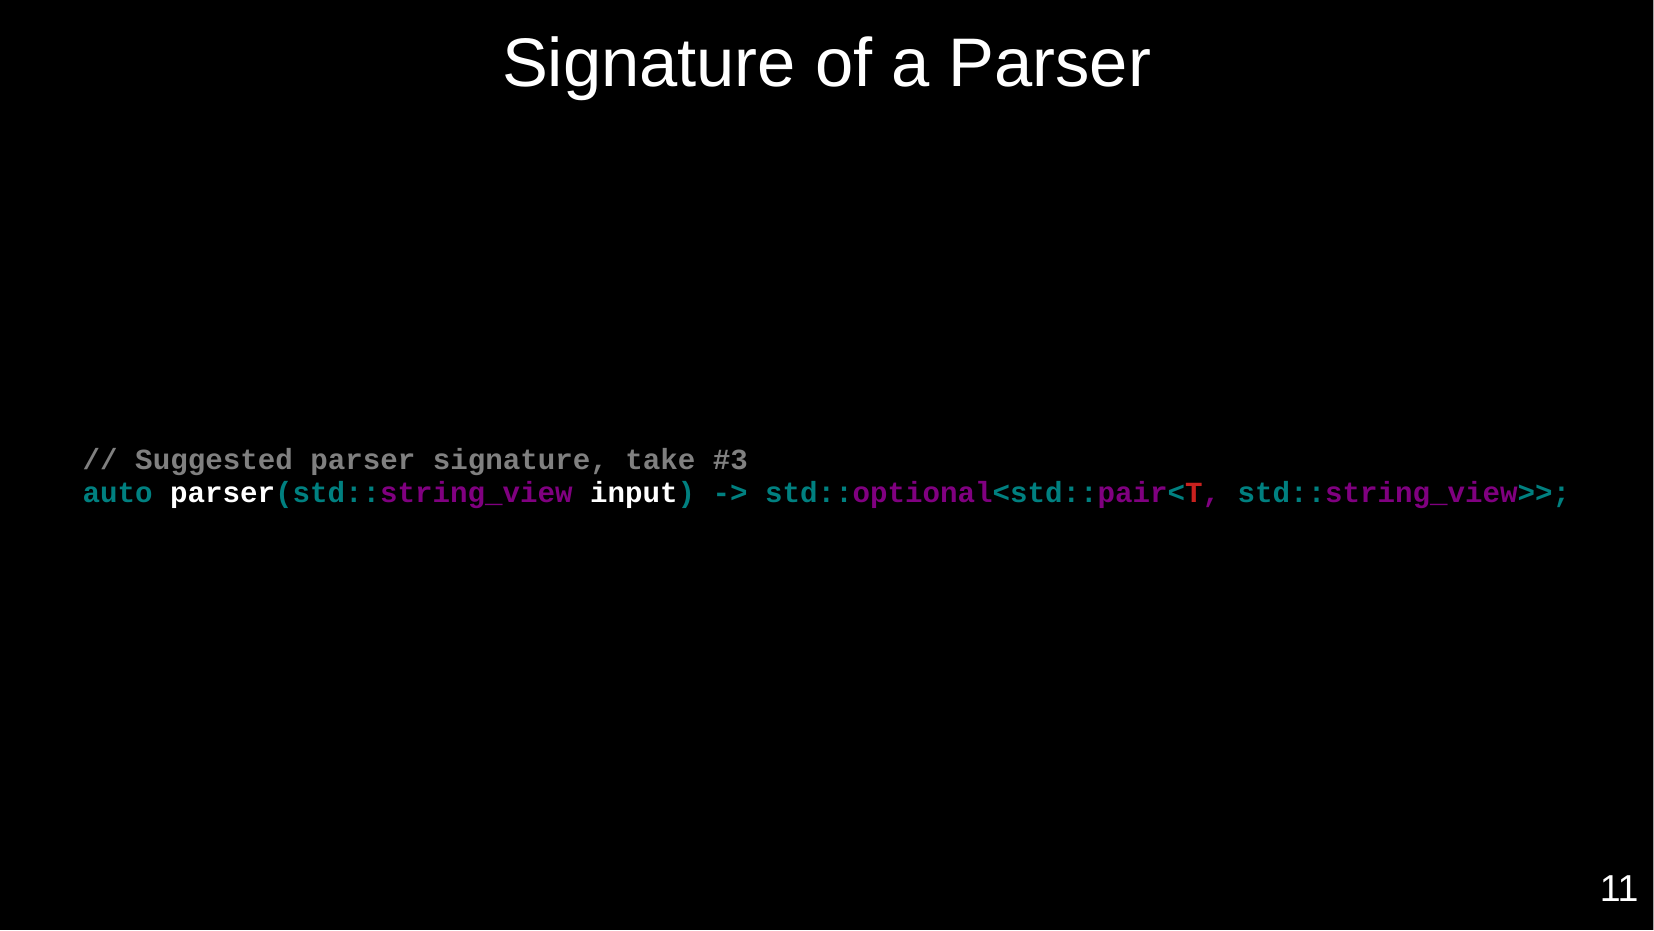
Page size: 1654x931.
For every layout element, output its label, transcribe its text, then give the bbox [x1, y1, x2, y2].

subtitle // Suggested parser signature, take #3 auto parser(std::string_view input) -> std::optional<std::pair<T, std::string_view>>; [82, 241, 1571, 781]
text_box <number> [1024, 860, 1654, 931]
title Signature of a Parser [82, 4, 1571, 121]
